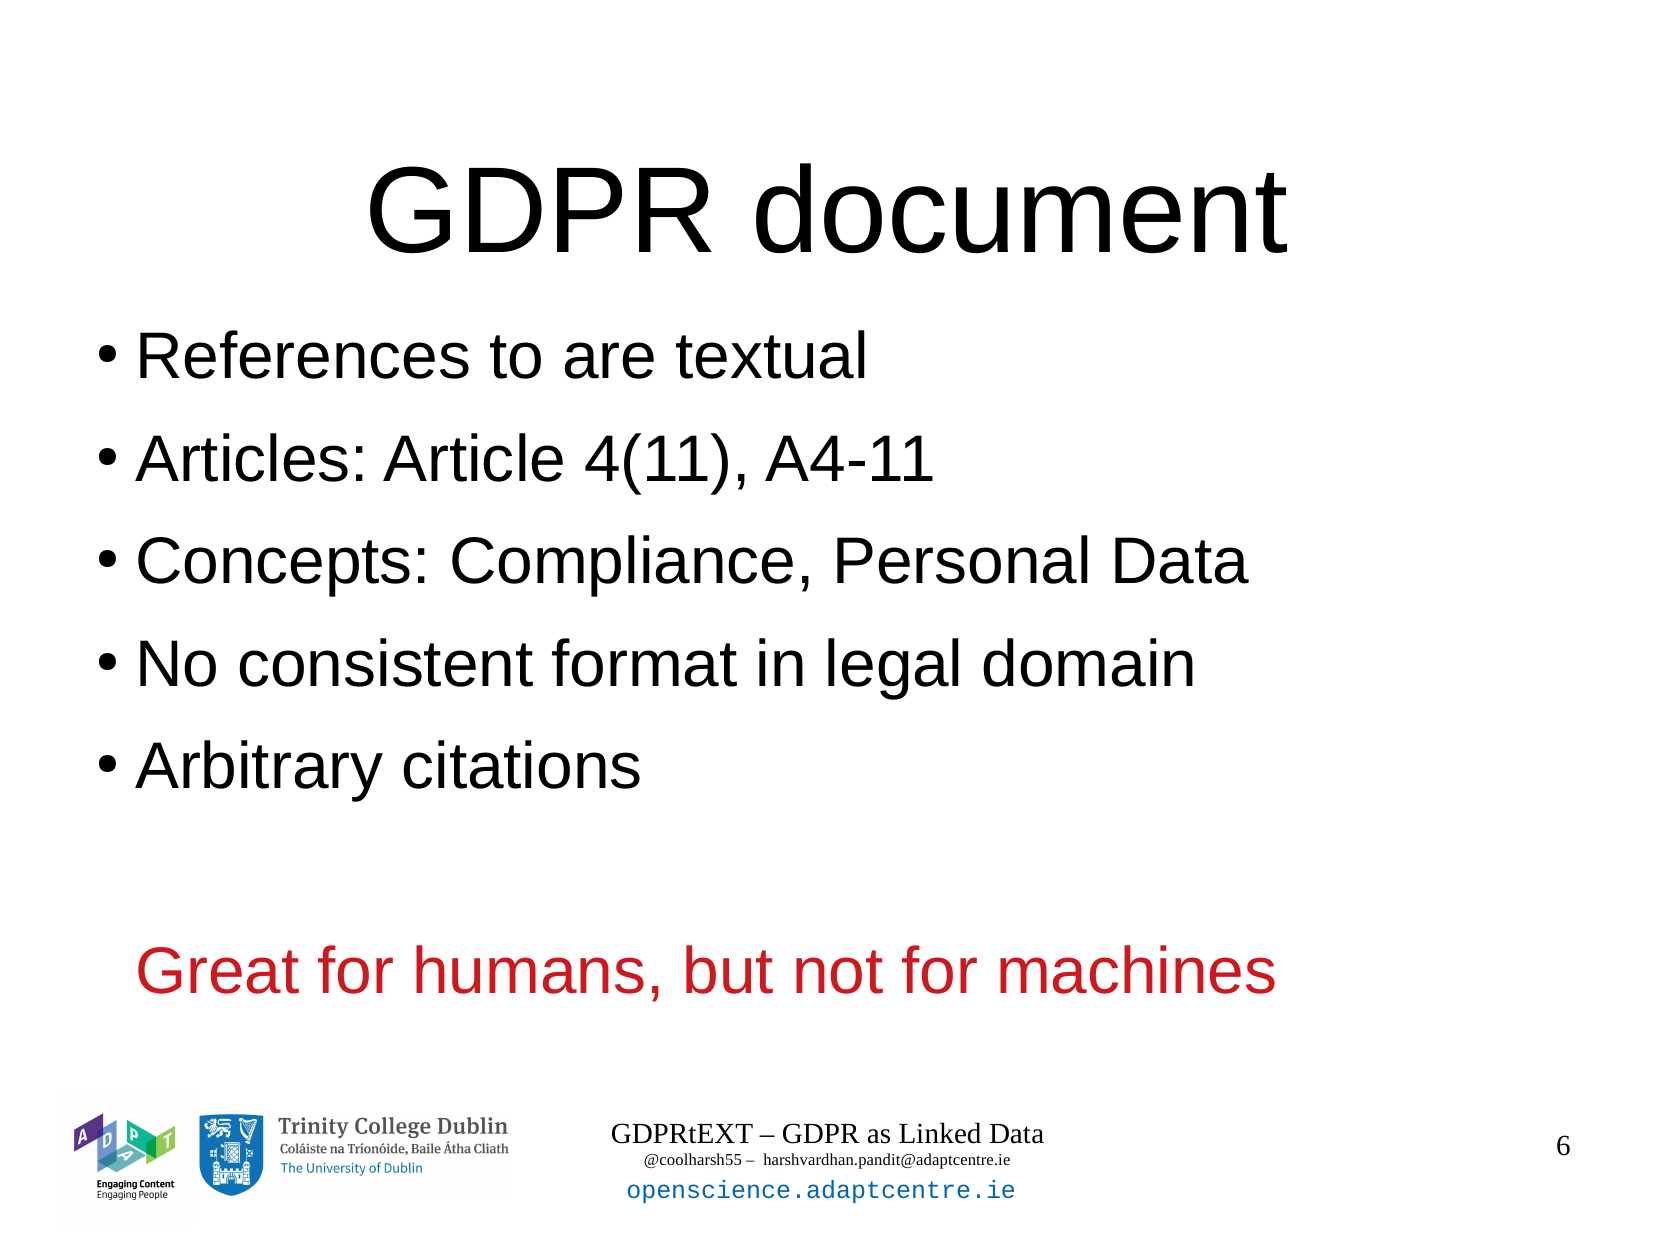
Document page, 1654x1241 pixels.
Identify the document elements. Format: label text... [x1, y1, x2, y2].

picture [196, 1111, 512, 1199]
title GDPR document [82, 112, 1571, 308]
picture [54, 1086, 195, 1227]
list References to are textual Articles: Article 4(11), A4-11 Concepts: Compliance, Personal Data No consistent format in legal domain Arbitrary citations Great for humans, but not for machines [82, 318, 1571, 1010]
